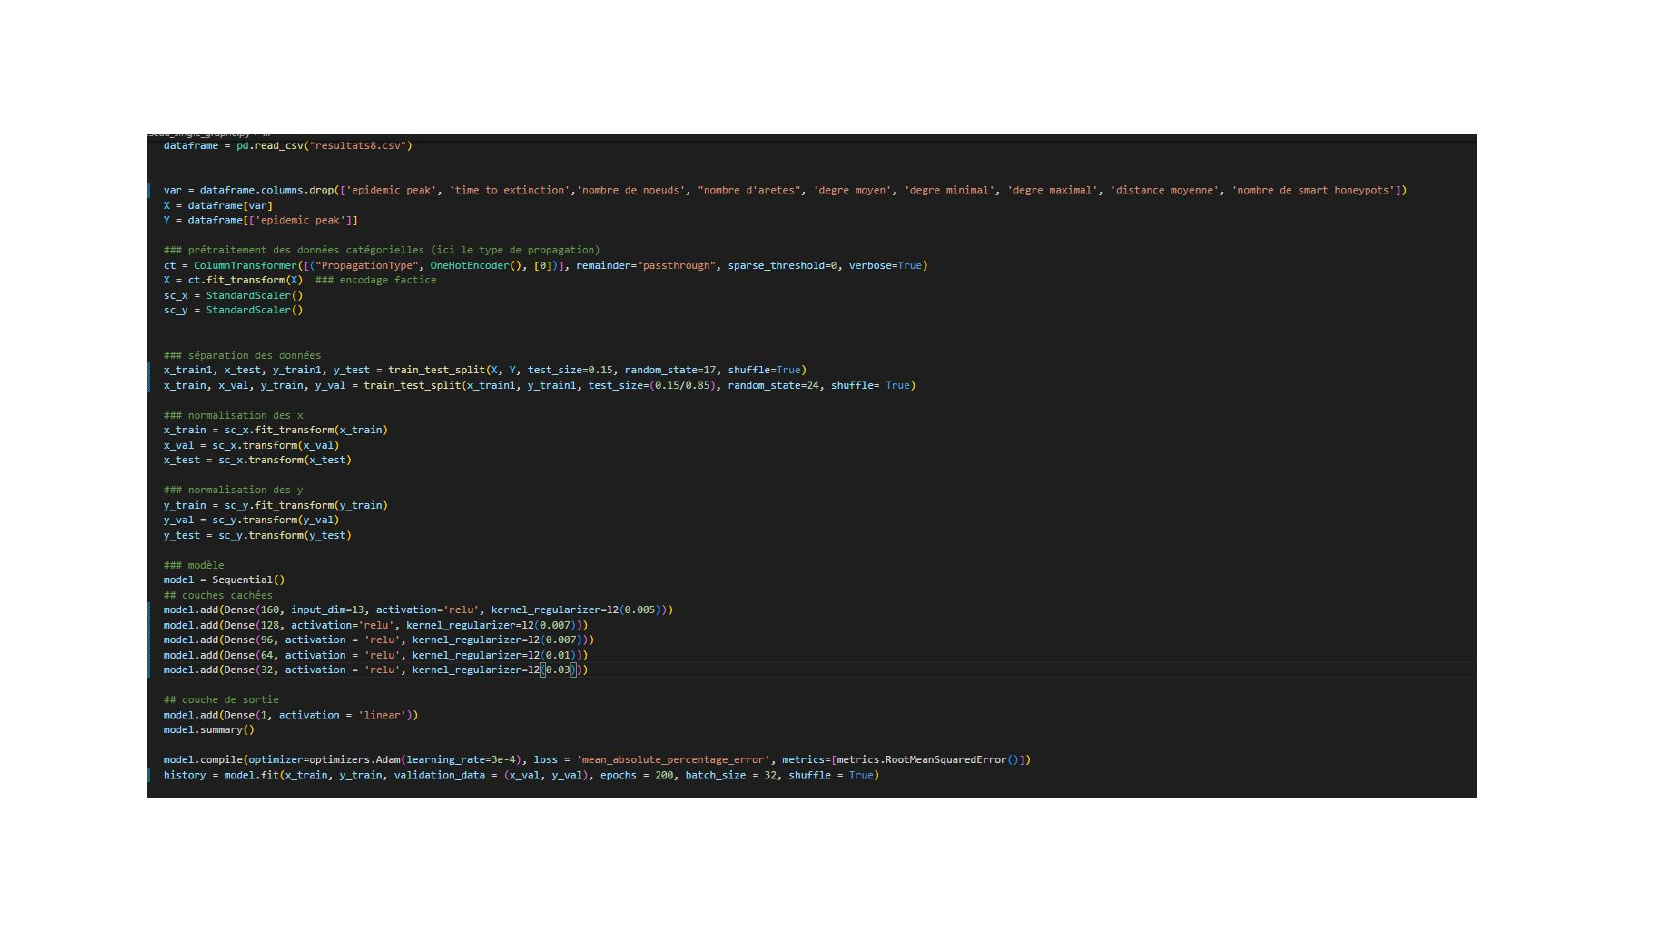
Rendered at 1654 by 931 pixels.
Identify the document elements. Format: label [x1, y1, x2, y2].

picture [147, 134, 1477, 798]
